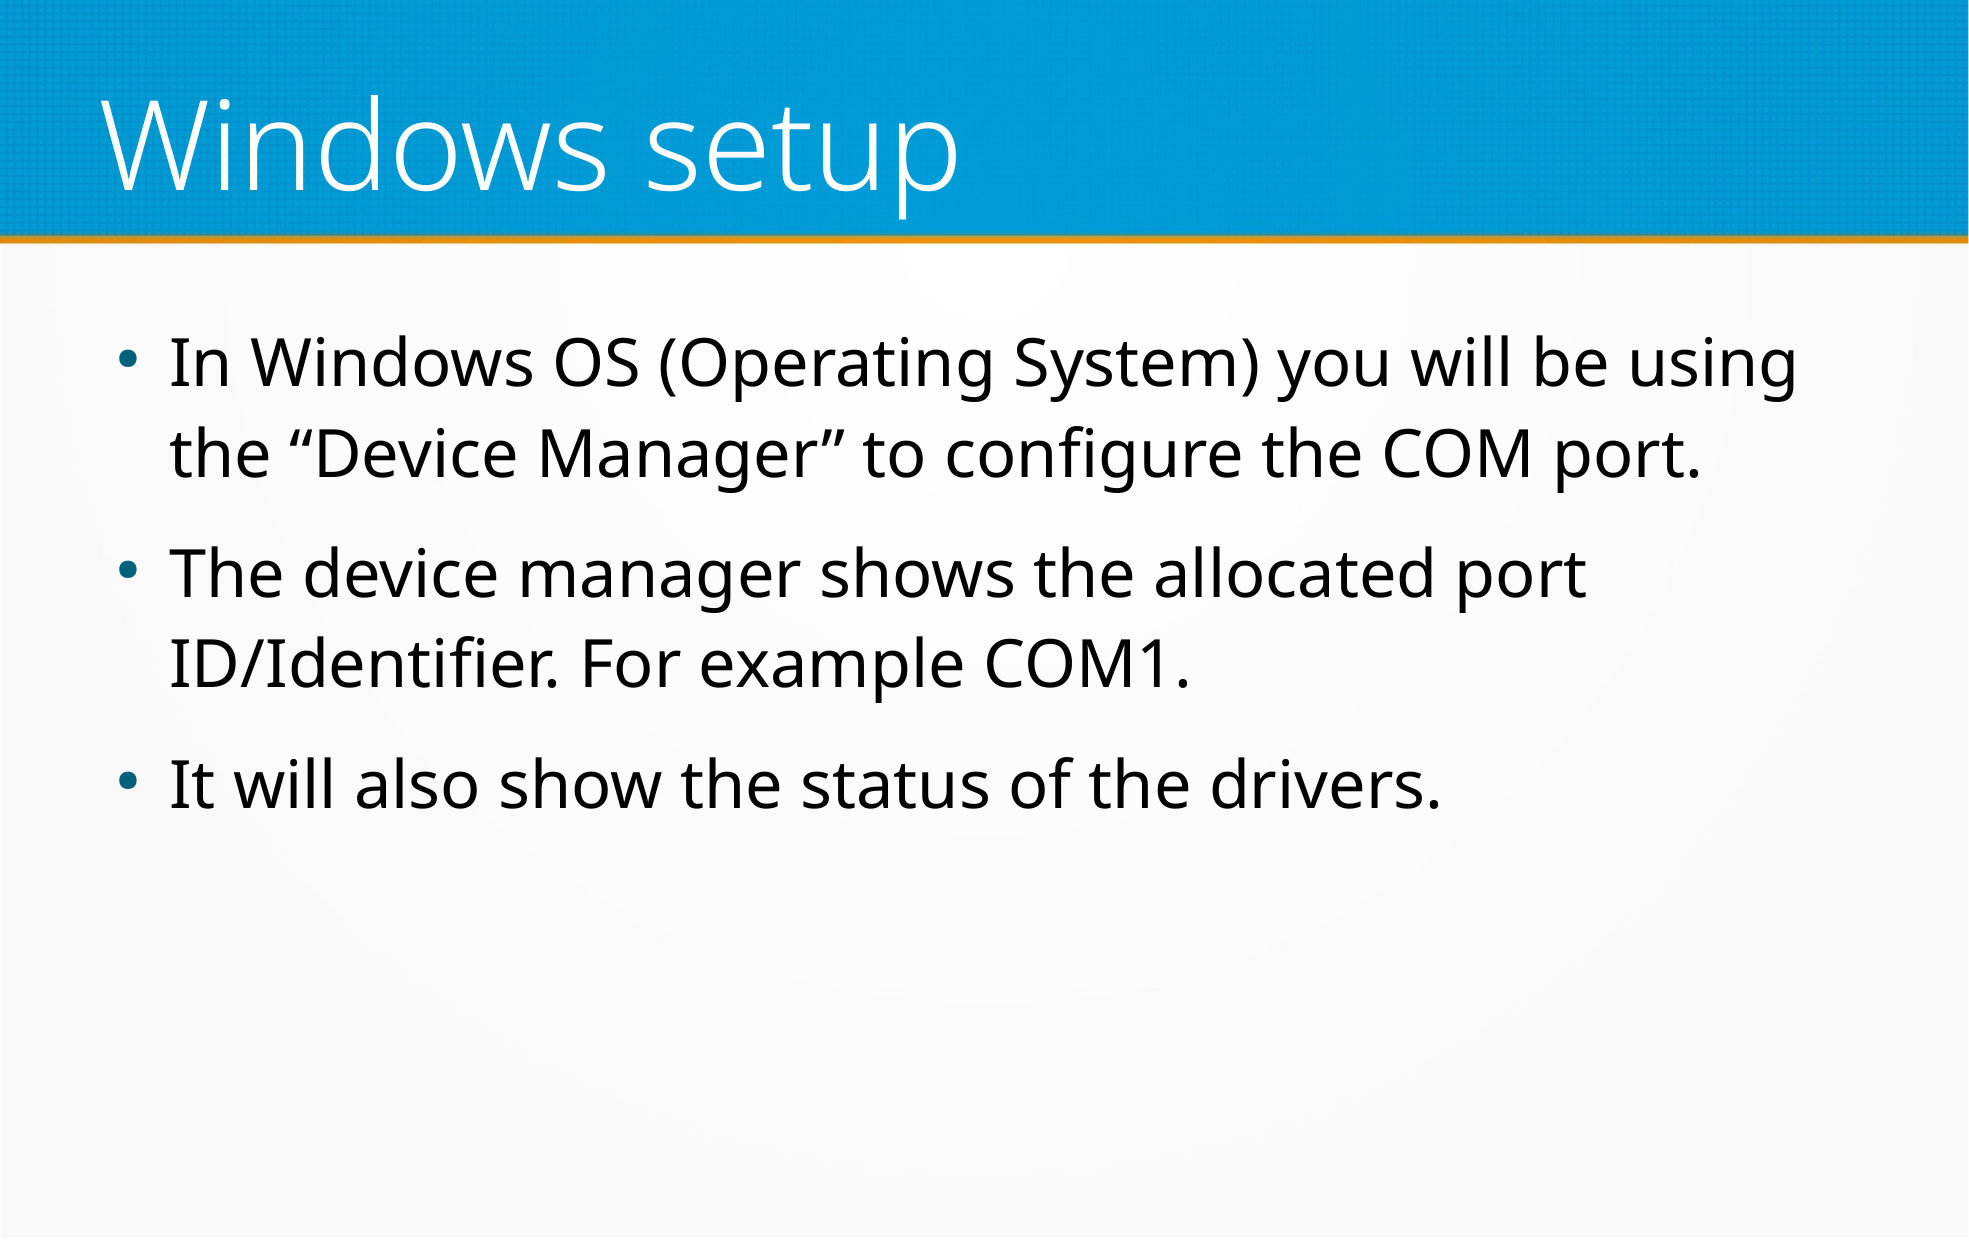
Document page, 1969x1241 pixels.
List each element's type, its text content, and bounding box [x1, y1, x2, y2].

list In Windows OS (Operating System) you will be using the “Device Manager” to configure the COM port. The device manager shows the allocated port ID/Identifier. For example COM1. It will also show the status of the drivers. [98, 315, 1861, 1081]
title Windows setup [98, 19, 1870, 227]
picture [0, 233, 1969, 1241]
